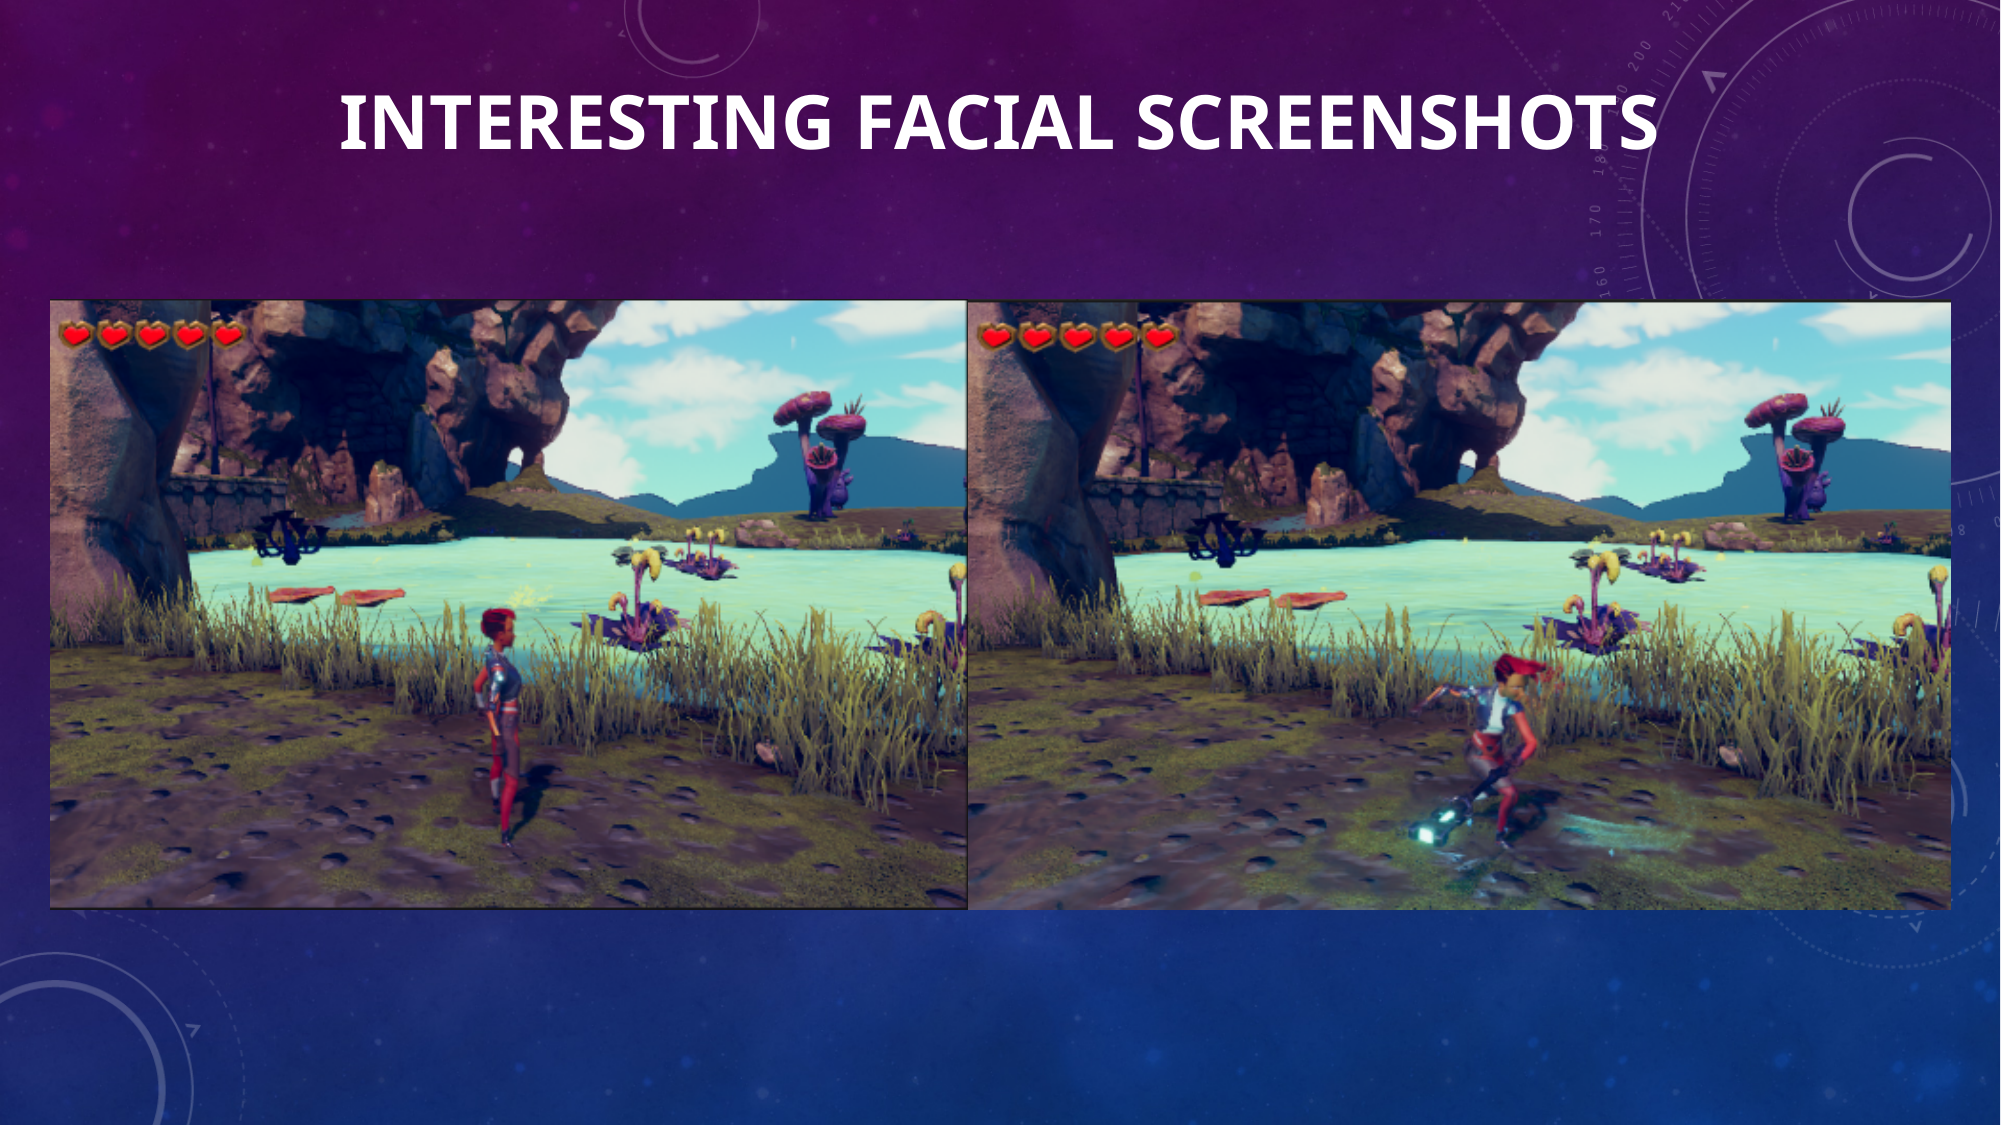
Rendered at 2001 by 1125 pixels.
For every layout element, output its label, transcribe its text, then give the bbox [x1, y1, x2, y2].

picture [50, 299, 1951, 910]
title Interesting Facial Screenshots [169, 0, 1832, 239]
